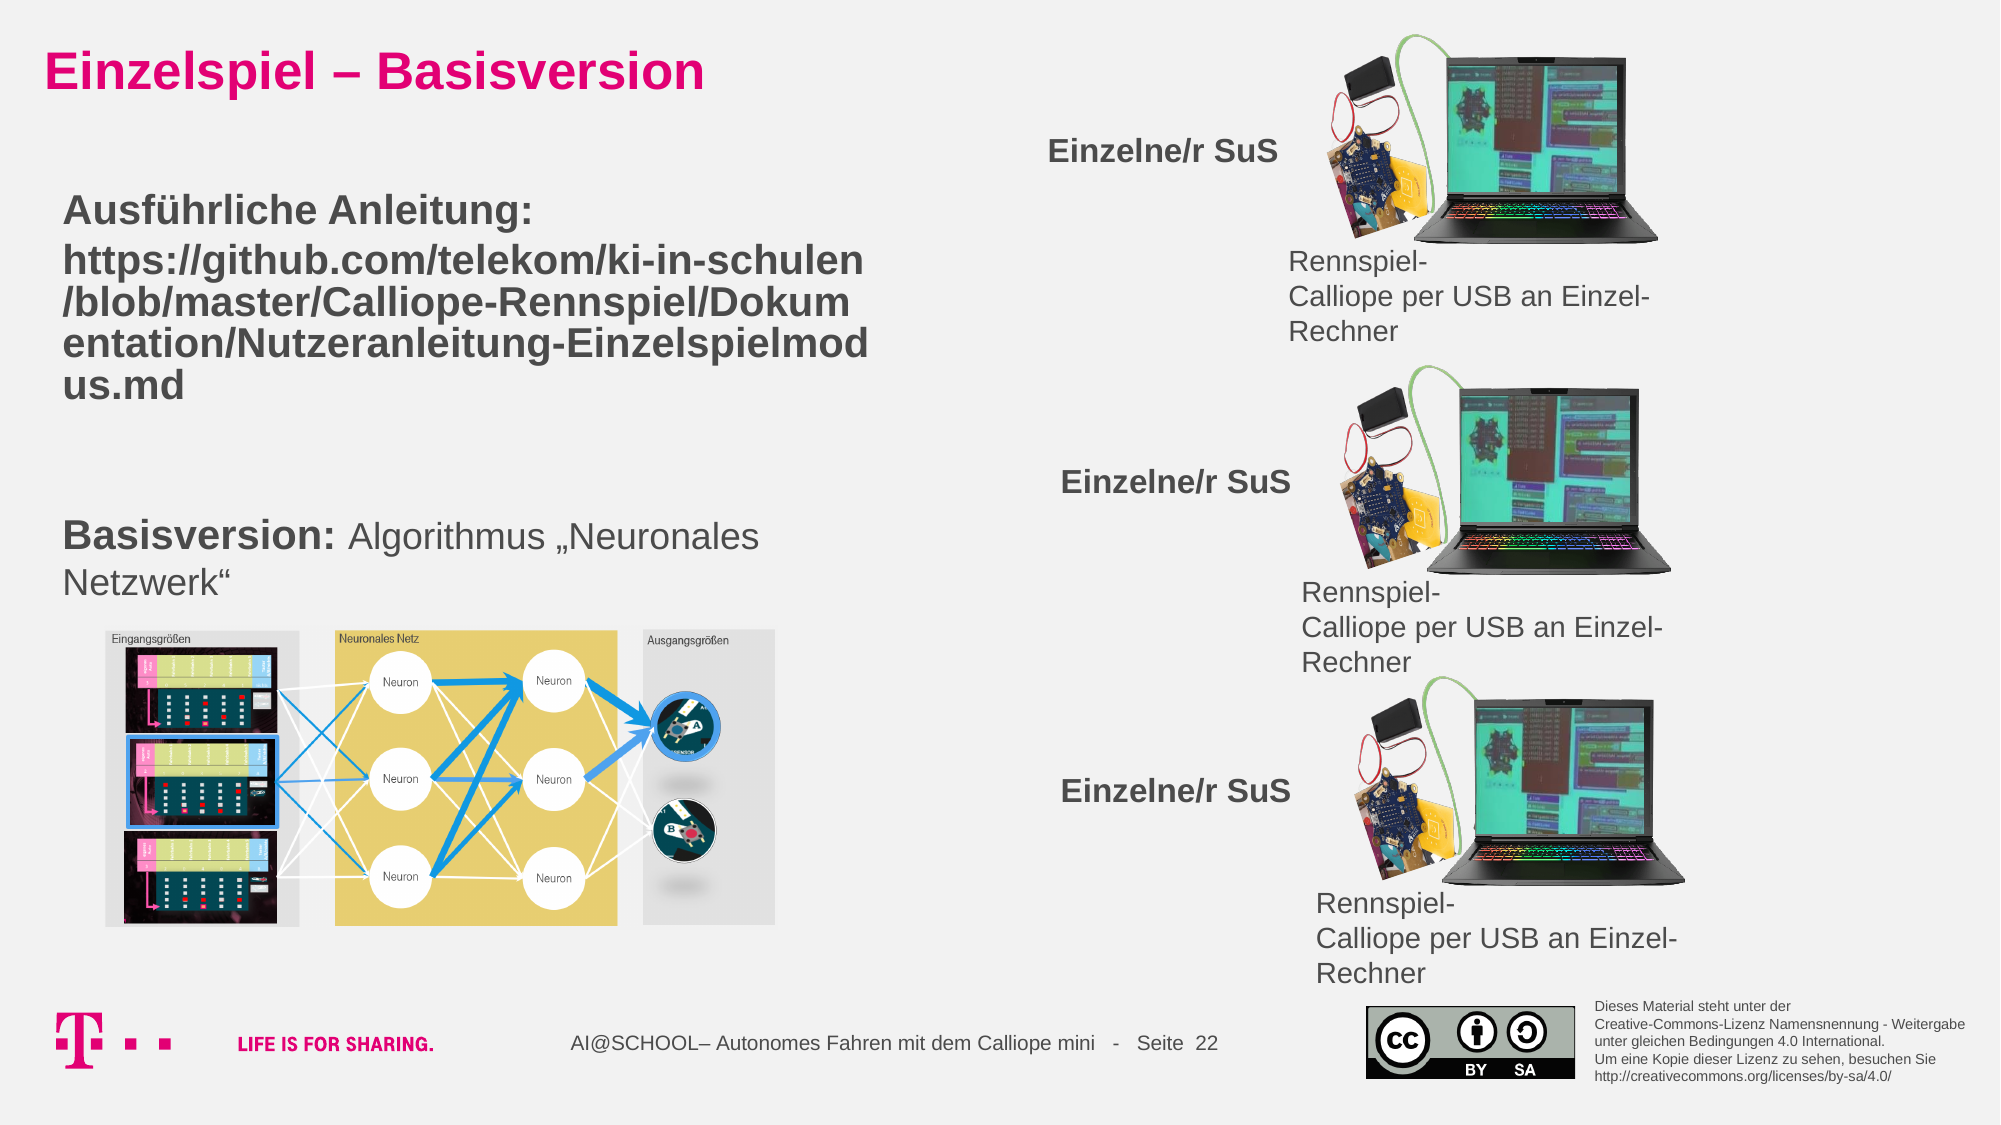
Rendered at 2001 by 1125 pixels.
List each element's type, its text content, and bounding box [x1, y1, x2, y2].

text_box Rennspiel- Calliope per USB an Einzel-Rechner [1303, 878, 1699, 966]
text_box Einzelspiel – Basisversion [0, 43, 1888, 132]
text_box Rennspiel- Calliope per USB an Einzel-Rechner [1289, 567, 1685, 654]
text_box Rennspiel- Calliope per USB an Einzel-Rechner [1276, 236, 1672, 324]
picture [104, 625, 778, 930]
picture [1338, 132, 1659, 236]
text_box Einzelne/r SuS [1035, 132, 1339, 189]
text_box Ausführliche Anleitung: https://github.com/telekom/ki-in-schulen/blob/master/Calliope-Rennspiel/Dokumentation/Nutzeranleitung-Einzelspielmodus.md Basisversion: Algorithmus „Neuronales Netzwerk“ [50, 176, 884, 393]
picture [1327, 664, 1686, 878]
picture [1386, 22, 1454, 43]
text_box Einzelne/r SuS [1048, 763, 1352, 829]
text_box Einzelne/r SuS [1048, 453, 1352, 520]
picture [1312, 353, 1672, 567]
